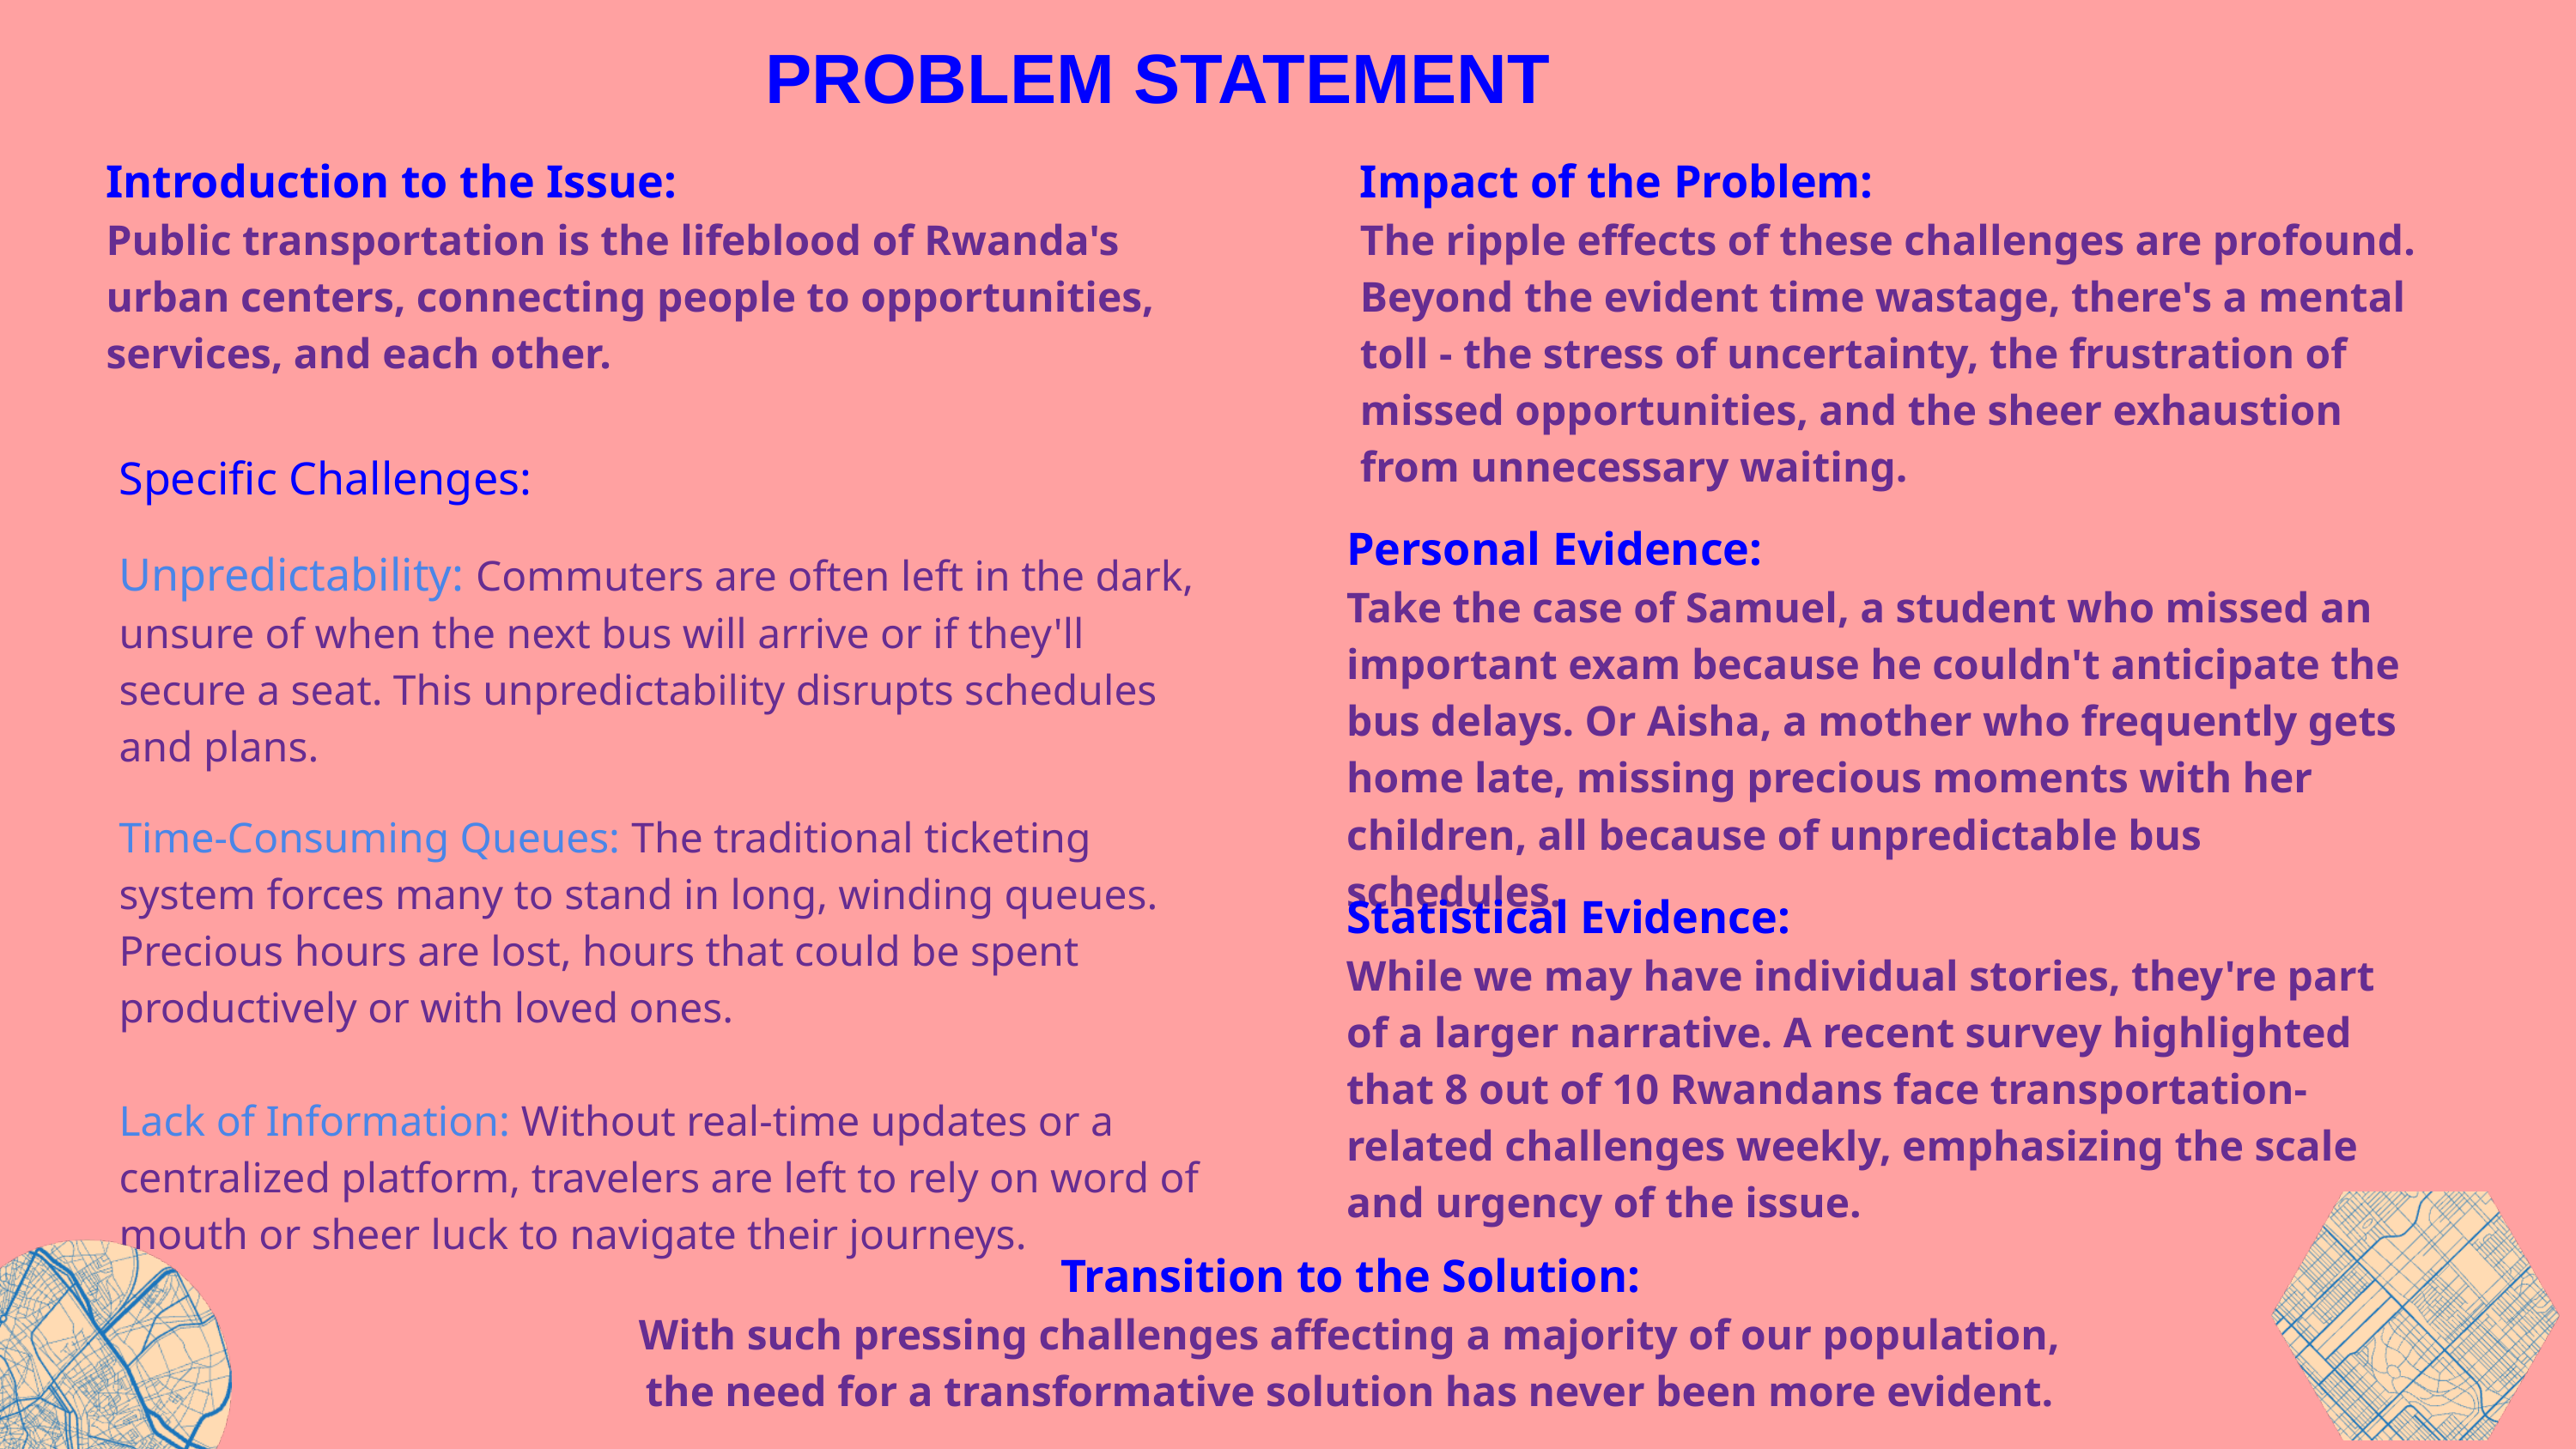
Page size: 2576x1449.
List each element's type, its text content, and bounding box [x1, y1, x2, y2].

picture [0, 1239, 232, 1449]
text_box Impact of the Problem: The ripple effects of these challenges are profound. Beyond the evident time wastage, there's a mental toll - the stress of uncertainty, the frustration of missed opportunities, and the sheer exhaustion from unnecessary waiting. [1359, 144, 2436, 490]
text_box Personal Evidence: Take the case of Samuel, a student who missed an important exam because he couldn't anticipate the bus delays. Or Aisha, a mother who frequently gets home late, missing precious moments with her children, all because of unpredictable bus schedules. [1346, 512, 2422, 881]
picture [2271, 1191, 2561, 1440]
text_box Transition to the Solution: With such pressing challenges affecting a majority of our population, the need for a transformative solution has never been more evident. [625, 1239, 2075, 1415]
text_box Statistical Evidence: While we may have individual stories, they're part of a larger narrative. A recent survey highlighted that 8 out of 10 Rwandans face transportation-related challenges weekly, emphasizing the scale and urgency of the issue. [1346, 881, 2422, 1227]
text_box Specific Challenges: Unpredictability: Commuters are often left in the dark, unsure of when the next bus will arrive or if they'll secure a seat. This unpredictability disrupts schedules and plans. Time-Consuming Queues: The traditional ticketing system forces many to stand in long, winding queues. Precious hours are lost, hours that could be spent productively or with loved ones. Lack of Information: Without real-time updates or a centralized platform, travelers are left to rely on word of mouth or sheer luck to navigate their journeys. [106, 428, 1222, 1301]
text_box PROBLEM STATEMENT [600, 8, 1716, 130]
text_box Introduction to the Issue: Public transportation is the lifeblood of Rwanda's urban centers, connecting people to opportunities, services, and each other. [106, 144, 1182, 428]
